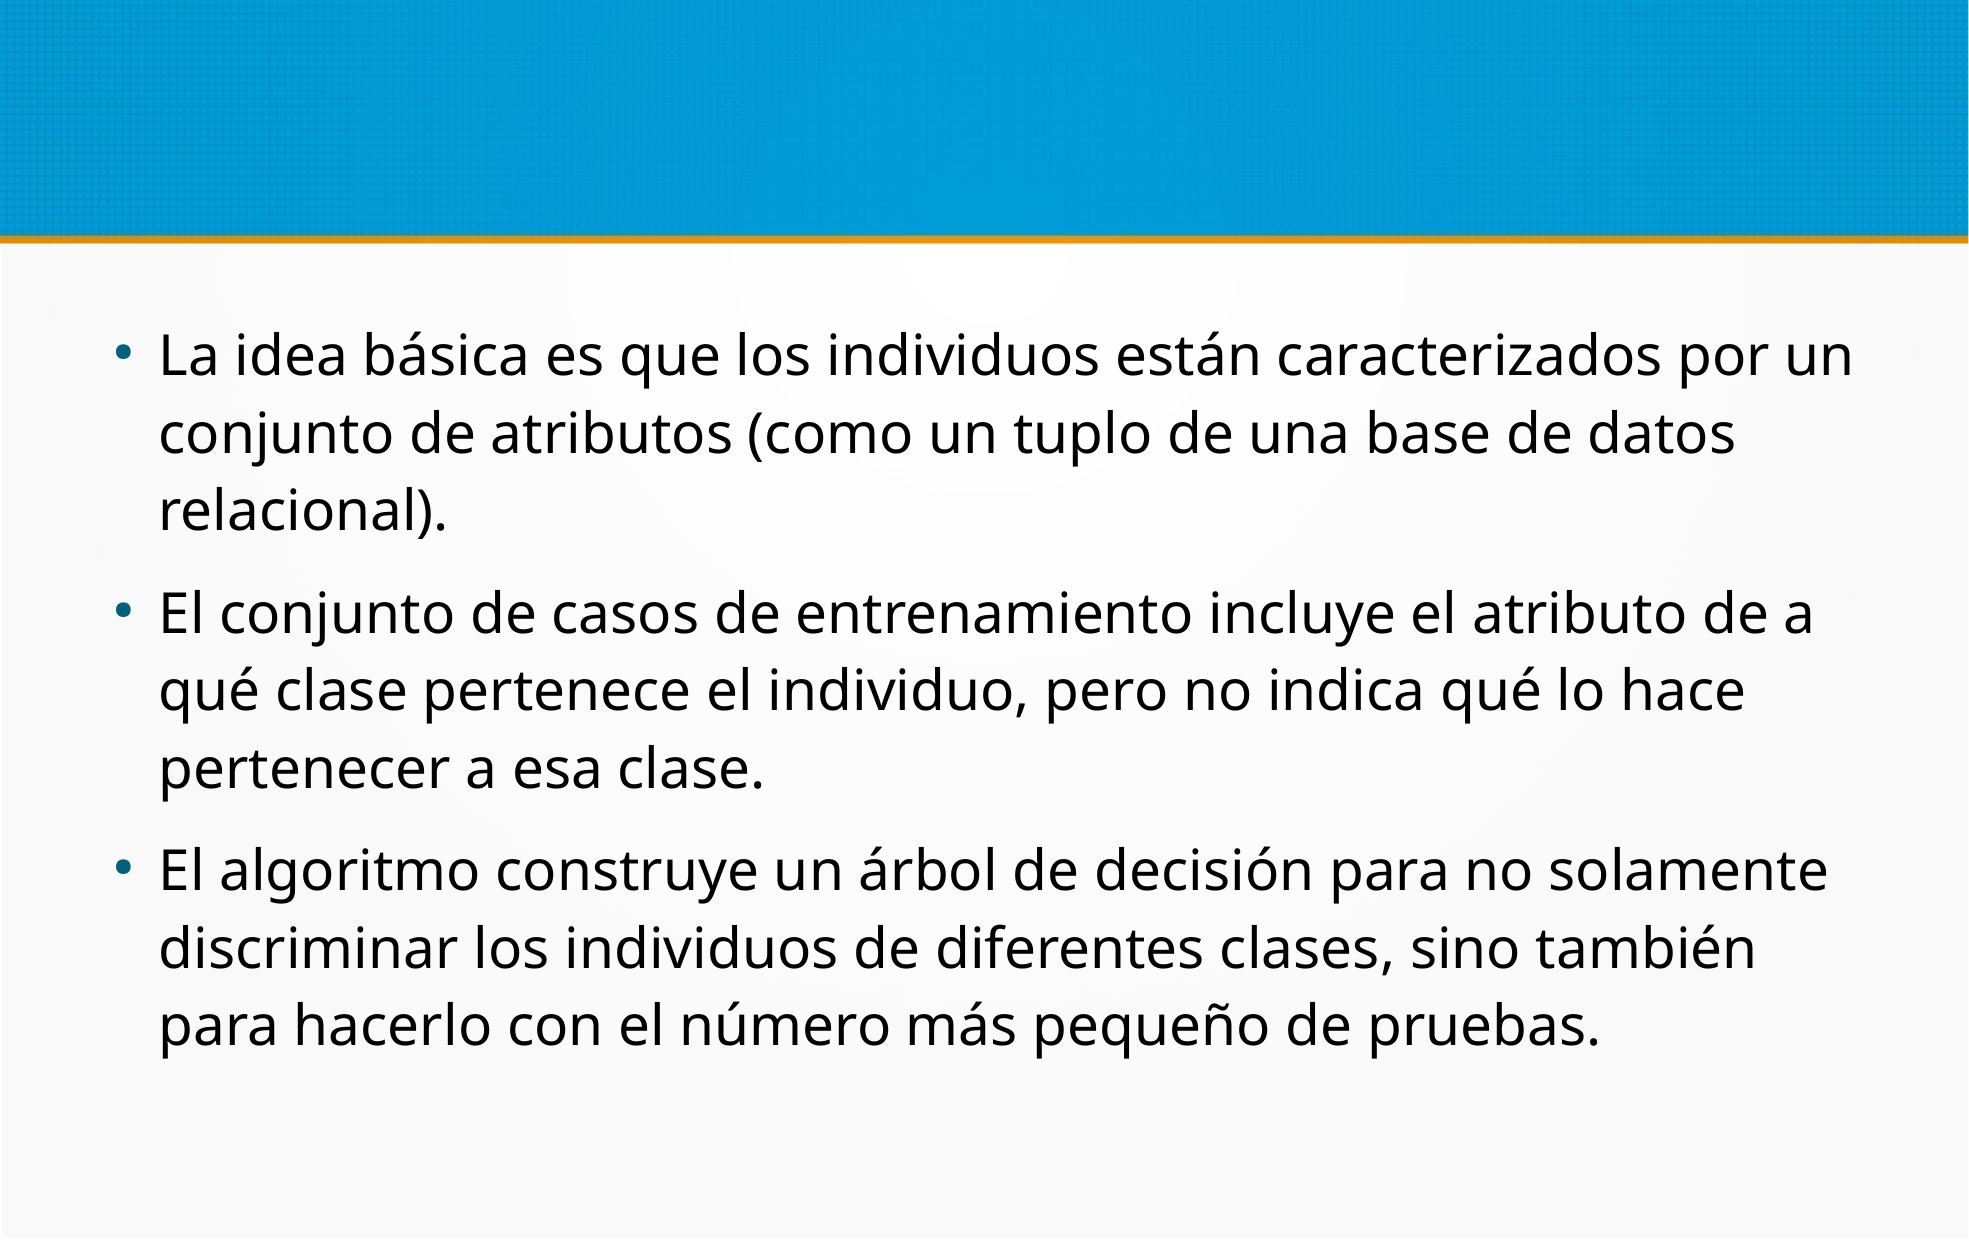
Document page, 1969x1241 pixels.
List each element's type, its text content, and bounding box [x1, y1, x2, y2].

picture [0, 233, 1969, 1241]
list La idea básica es que los individuos están caracterizados por un conjunto de atributos (como un tuplo de una base de datos relacional). El conjunto de casos de entrenamiento incluye el atributo de a qué clase pertenece el individuo, pero no indica qué lo hace pertenecer a esa clase. El algoritmo construye un árbol de decisión para no solamente discriminar los individuos de diferentes clases, sino también para hacerlo con el número más pequeño de pruebas. [98, 315, 1861, 1081]
